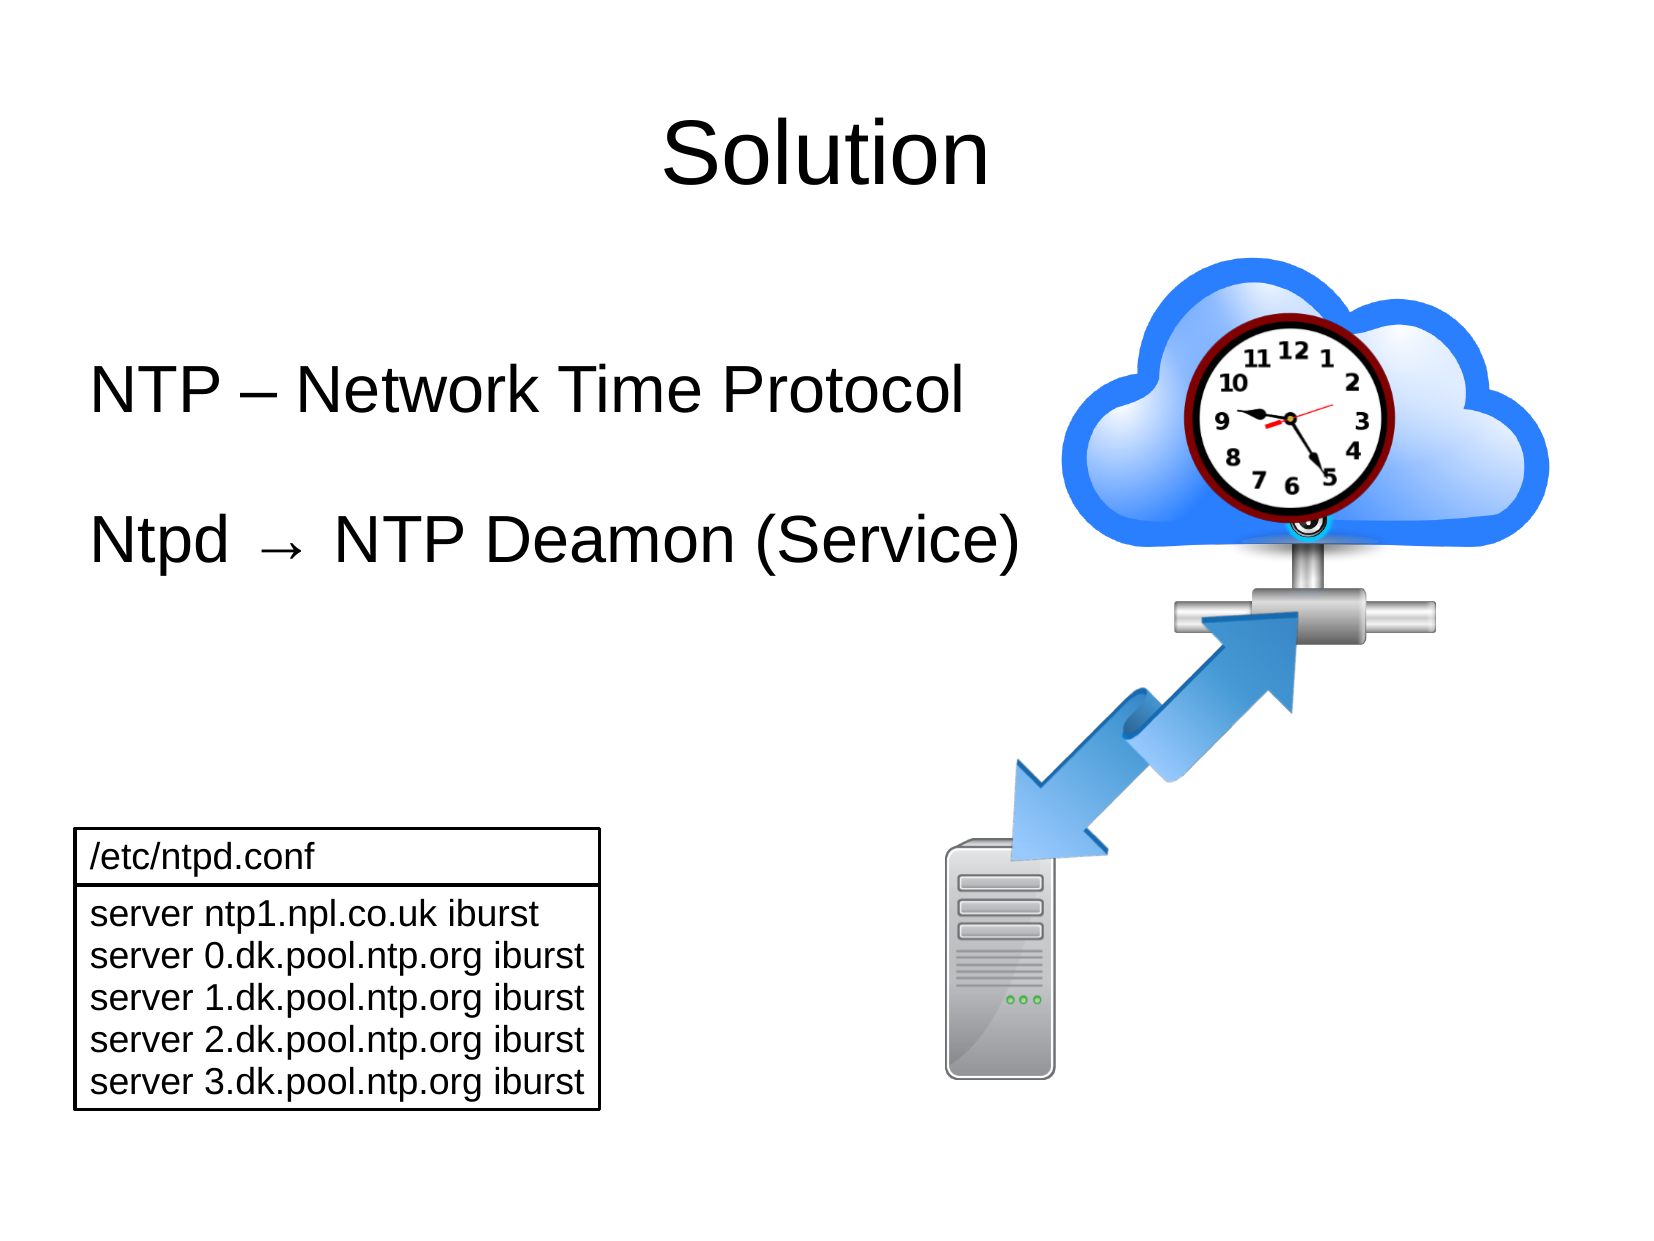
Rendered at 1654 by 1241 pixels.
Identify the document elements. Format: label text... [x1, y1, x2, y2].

picture [945, 195, 1560, 1081]
text_box /etc/ntpd.conf [75, 828, 600, 886]
title Solution [82, 49, 1571, 257]
text_box server ntp1.npl.co.uk iburst server 0.dk.pool.ntp.org iburst server 1.dk.pool.ntp.org iburst server 2.dk.pool.ntp.org iburst server 3.dk.pool.ntp.org iburst [75, 887, 600, 1110]
text_box NTP – Network Time Protocol Ntpd → NTP Deamon (Service) [75, 345, 1039, 659]
